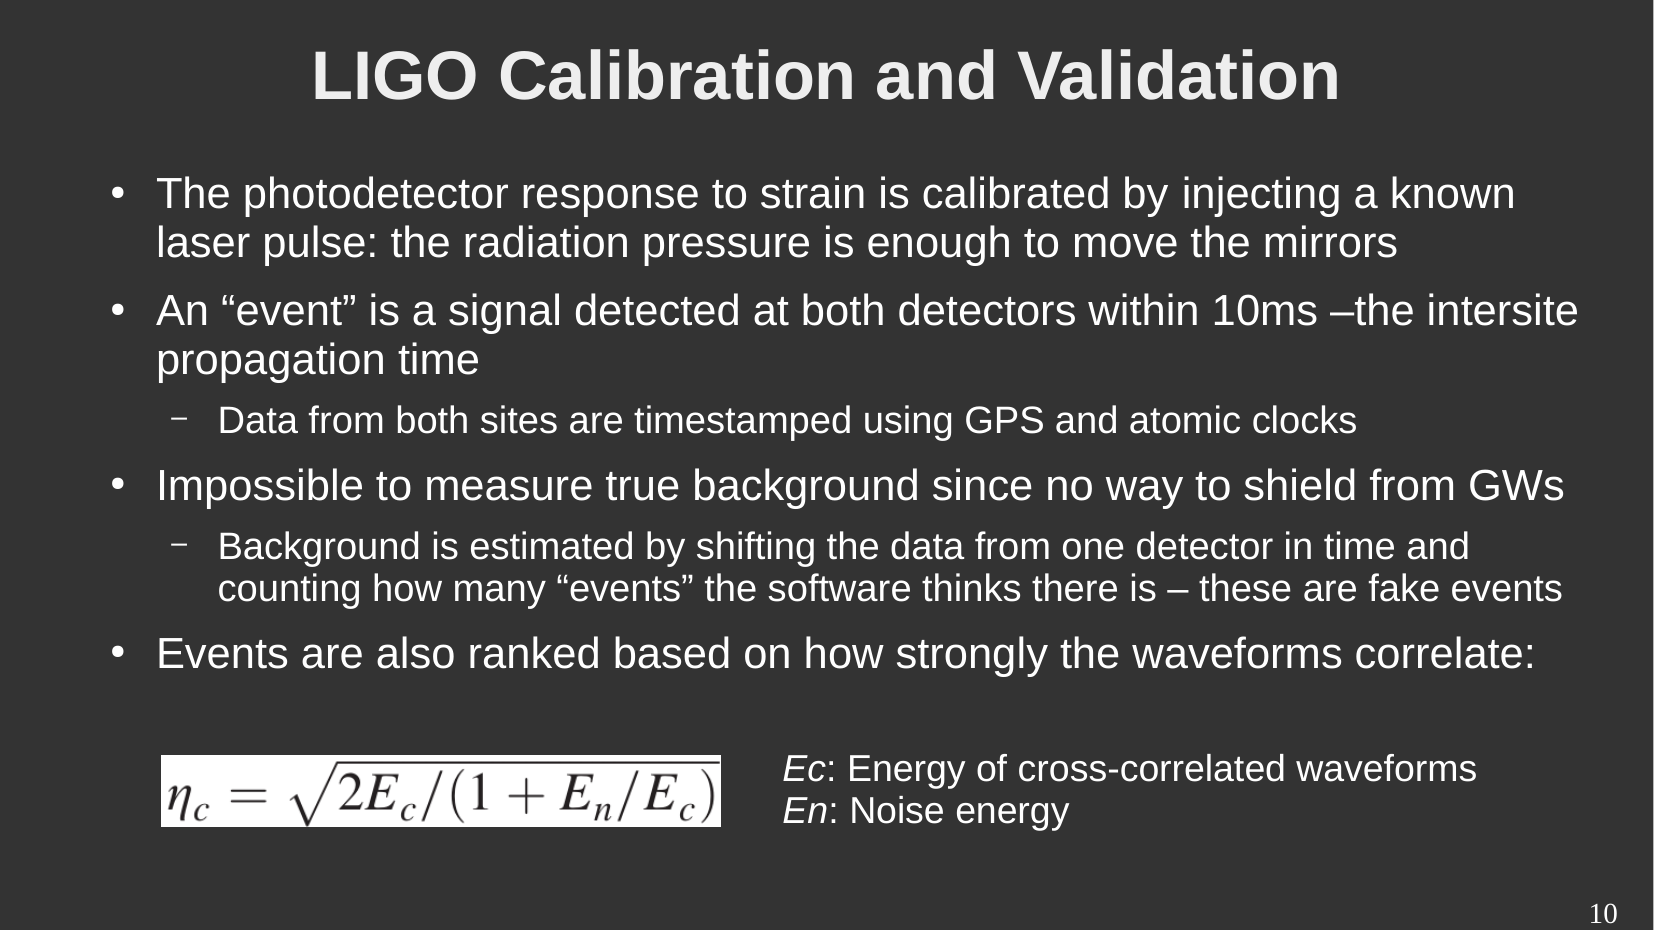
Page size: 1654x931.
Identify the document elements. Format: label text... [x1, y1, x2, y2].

list The photodetector response to strain is calibrated by injecting a known laser pulse: the radiation pressure is enough to move the mirrors An “event” is a signal detected at both detectors within 10ms –the intersite propagation time Data from both sites are timestamped using GPS and atomic clocks Impossible to measure true background since no way to shield from GWs Background is estimated by shifting the data from one detector in time and counting how many “events” the software thinks there is – these are fake events Events are also ranked based on how strongly the waveforms correlate: [94, 169, 1583, 709]
title LIGO Calibration and Validation [82, 0, 1571, 154]
picture [161, 755, 721, 827]
text_box Ec: Energy of cross-correlated waveforms En: Noise energy [767, 739, 1512, 839]
